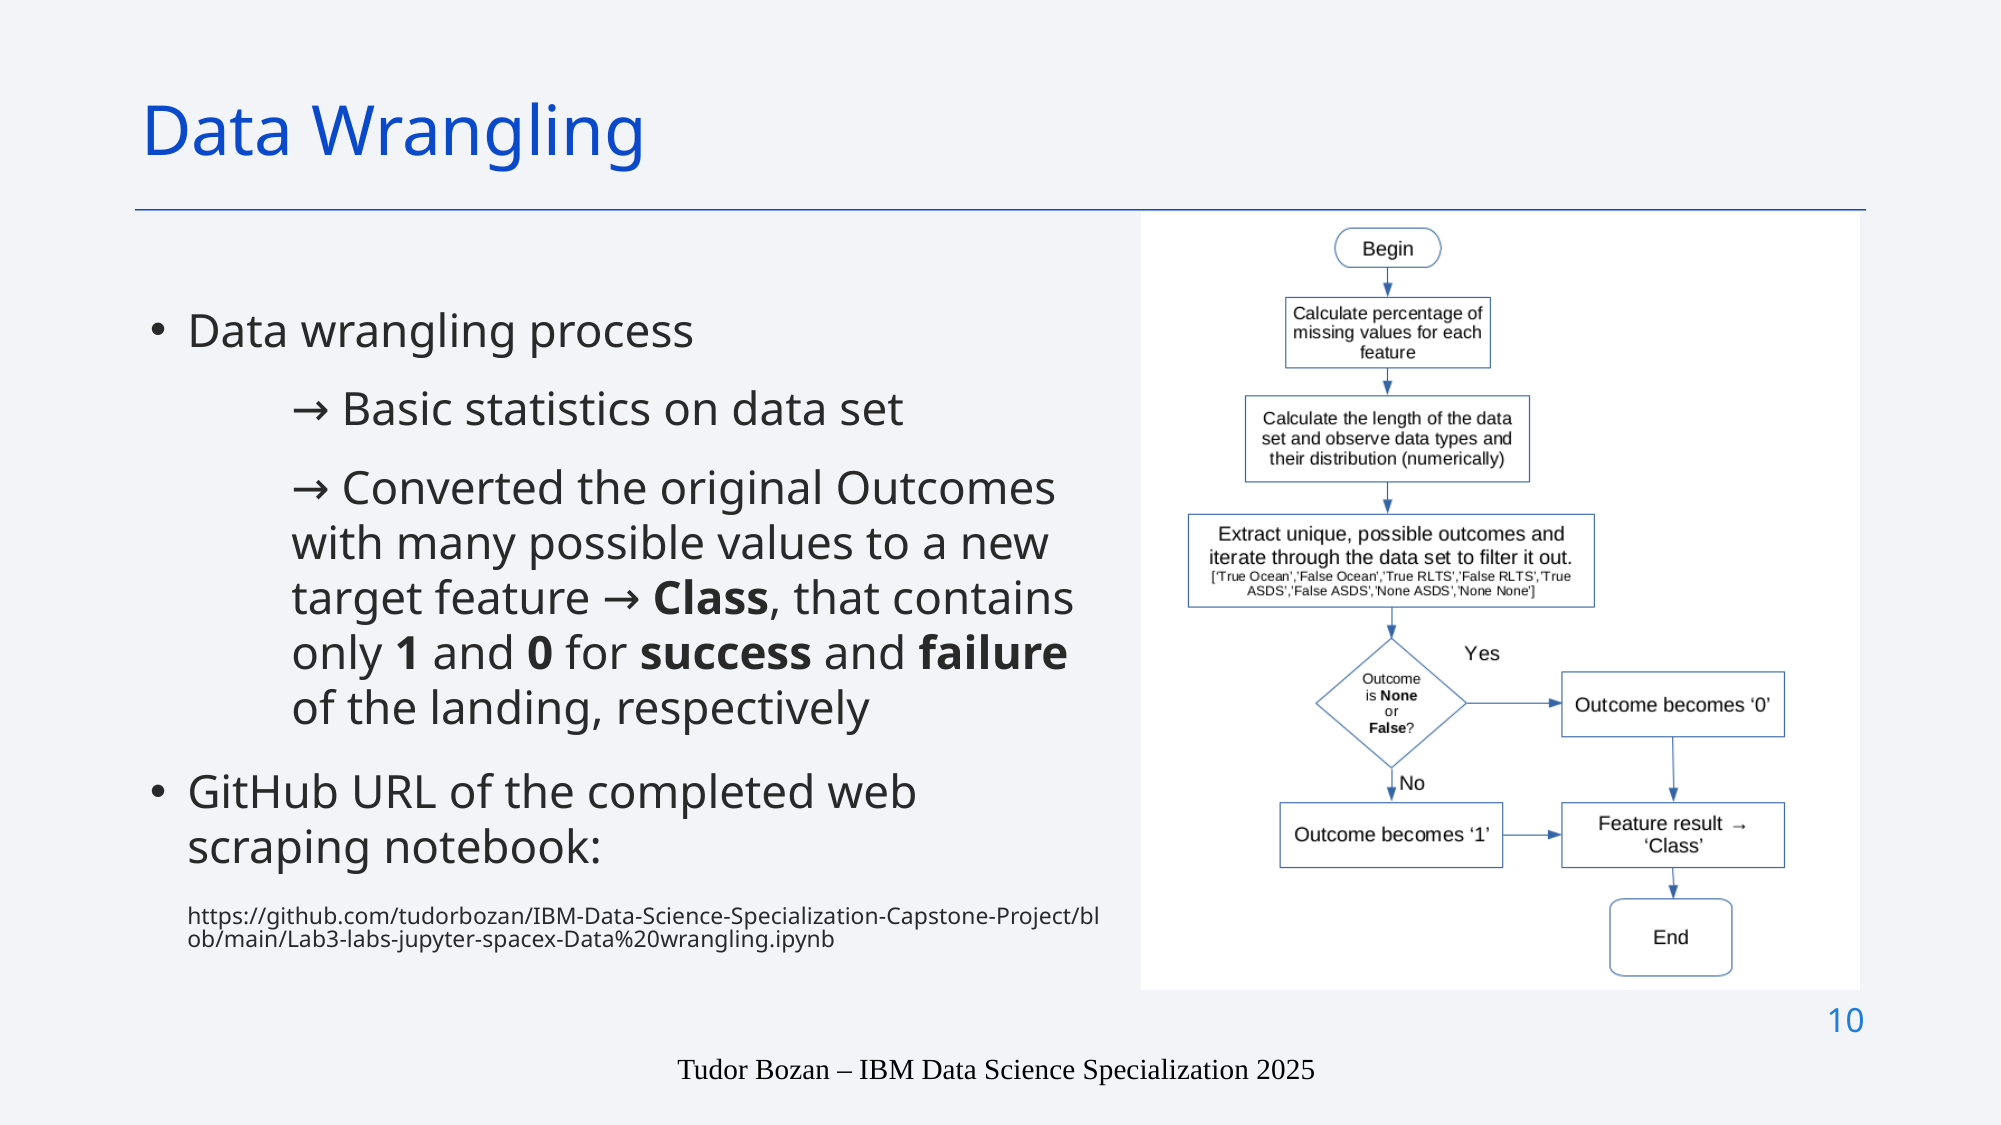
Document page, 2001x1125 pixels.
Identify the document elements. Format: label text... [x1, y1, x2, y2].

text_box <number> [1429, 988, 1880, 1055]
picture [0, 0, 2001, 1125]
text_box Data wrangling process → Basic statistics on data set → Converted the original Outcomes with many possible values to a new target feature → Class, that contains only 1 and 0 for success and failure of the landing, respectively GitHub URL of the completed web scraping notebook: https://github.com/tudorbozan/IBM-Data-Science-Specialization-Capstone-Project/blob/main/Lab3-labs-jupyter-spacex-Data%20wrangling.ipynb [135, 294, 1125, 920]
text_box Data Wrangling [126, 88, 1852, 179]
